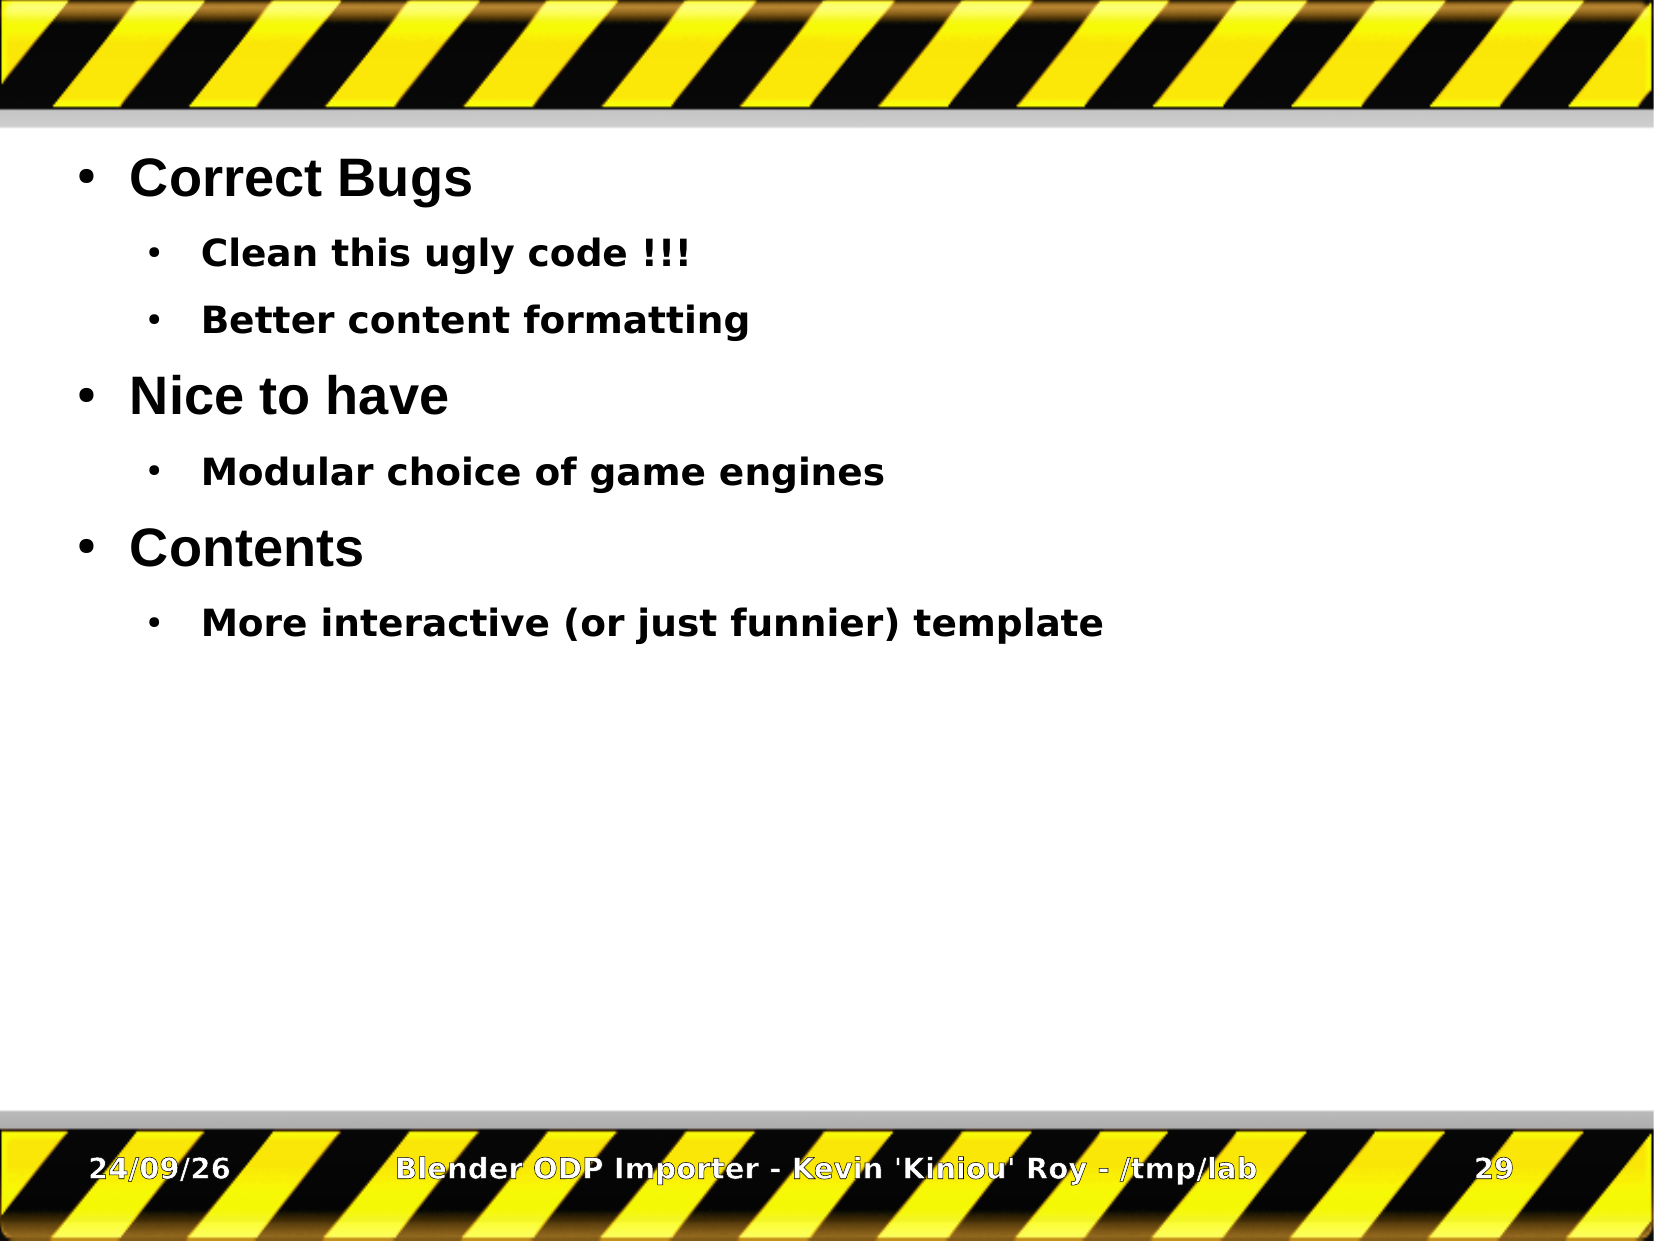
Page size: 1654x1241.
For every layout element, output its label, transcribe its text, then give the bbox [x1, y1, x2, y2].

title Next Level [73, 14, 1580, 102]
list Correct Bugs Clean this ugly code !!! Better content formatting Nice to have Modular choice of game engines Contents More interactive (or just funnier) template [59, 147, 1595, 803]
picture [0, 0, 1654, 1241]
